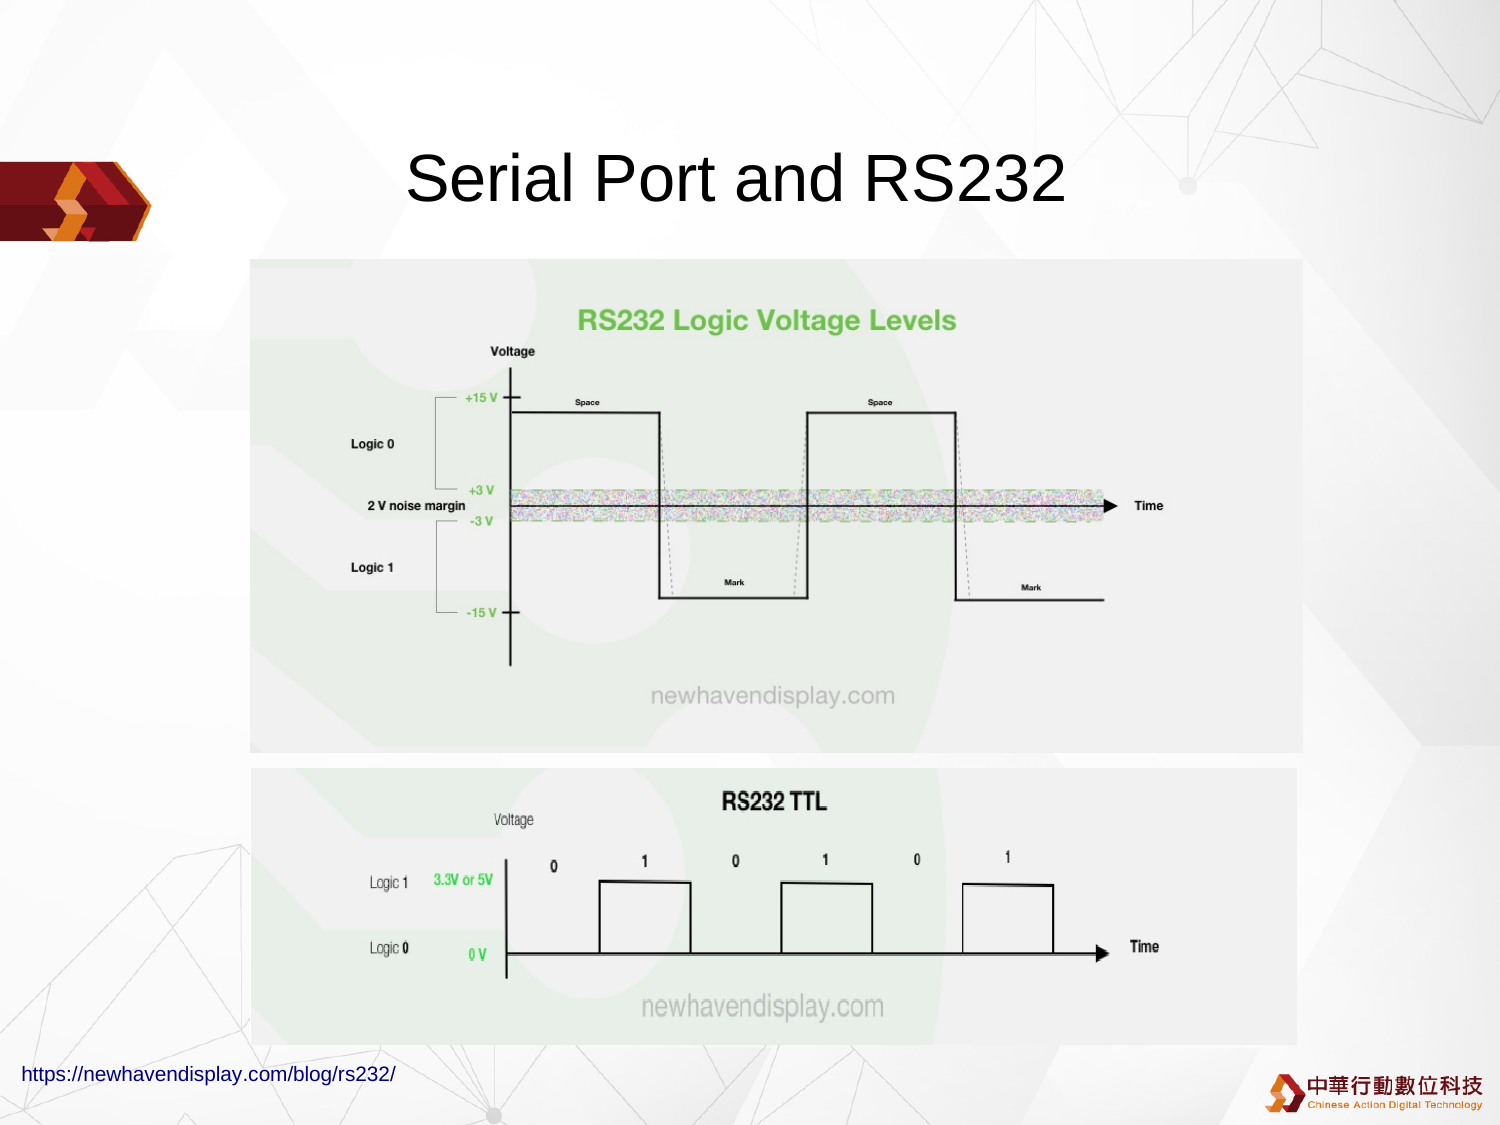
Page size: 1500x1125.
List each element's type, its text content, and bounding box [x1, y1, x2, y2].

title Serial Port and RS232 [107, 101, 1367, 255]
text_box https://newhavendisplay.com/blog/rs232/ [6, 1052, 436, 1099]
picture [0, 0, 1500, 1125]
